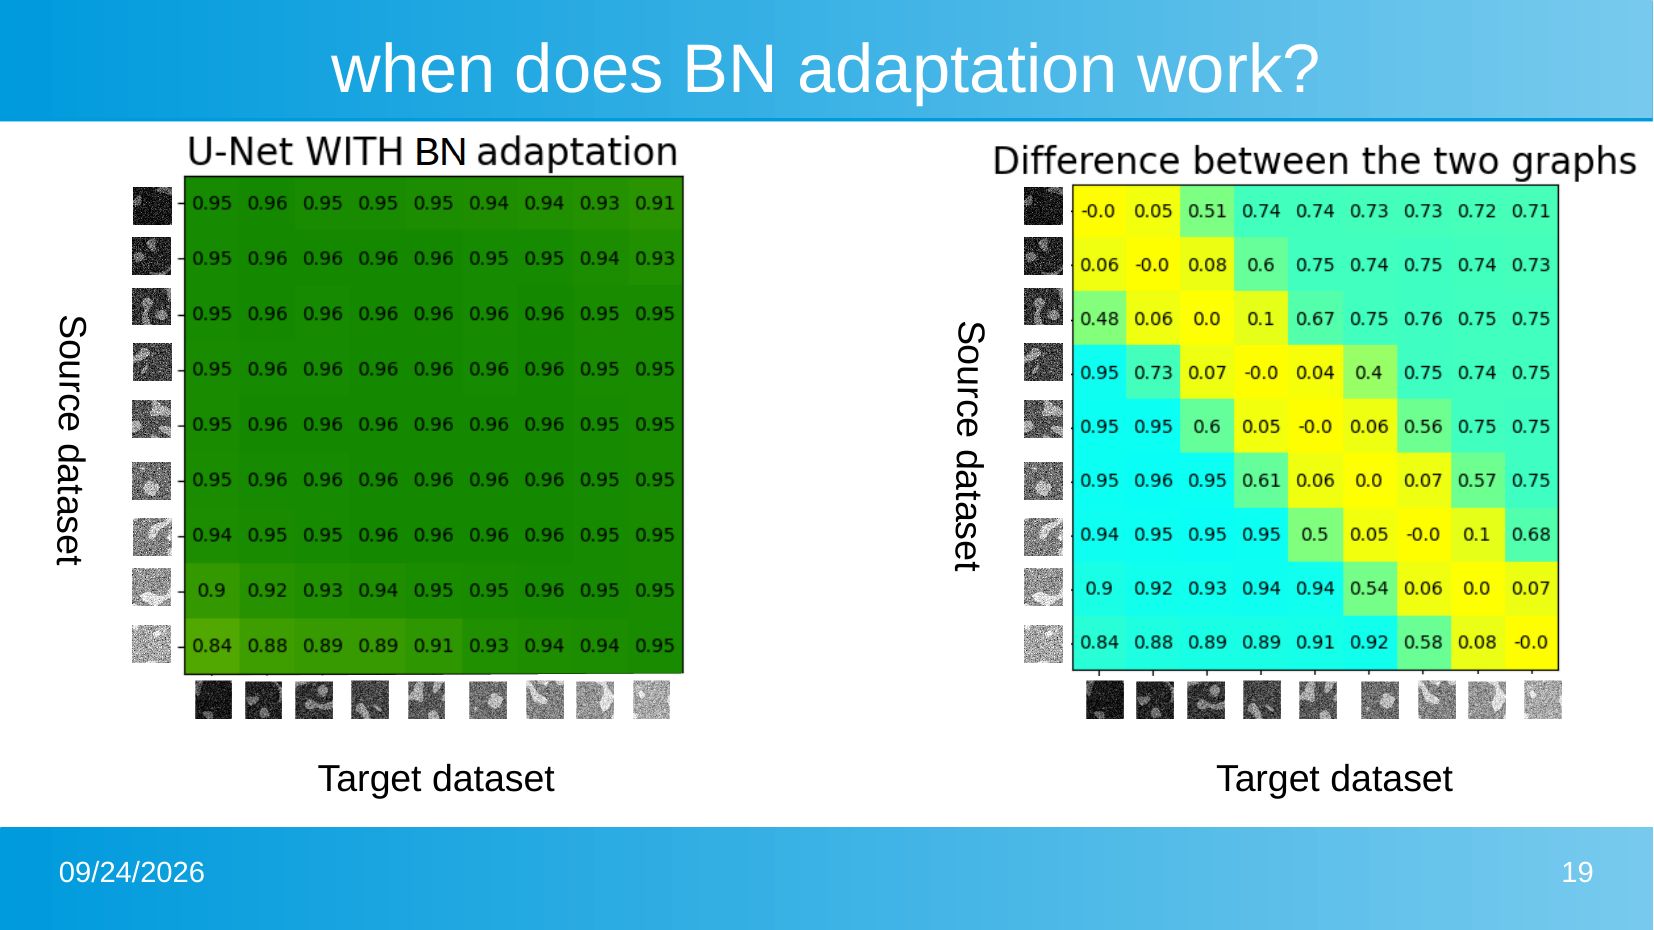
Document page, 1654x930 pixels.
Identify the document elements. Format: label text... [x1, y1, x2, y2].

picture [1524, 681, 1562, 719]
picture [1024, 343, 1063, 381]
picture [1136, 681, 1174, 719]
picture [1086, 680, 1124, 719]
picture [1361, 681, 1399, 719]
picture [1299, 681, 1337, 719]
picture [1024, 518, 1063, 556]
text_box Target dataset [1201, 749, 1469, 807]
picture [245, 681, 282, 719]
text_box Target dataset [302, 749, 570, 807]
text_box Source dataset [939, 305, 1001, 588]
picture [1024, 568, 1063, 606]
picture [1024, 288, 1063, 325]
text_box [934, 183, 1610, 822]
picture [633, 681, 670, 719]
picture [1024, 237, 1063, 275]
text_box Source dataset [41, 299, 103, 582]
picture [1243, 680, 1281, 719]
picture [1418, 680, 1456, 719]
picture [295, 681, 333, 719]
picture [925, 132, 1650, 818]
text_box [44, 172, 712, 822]
picture [1024, 400, 1063, 438]
picture [1468, 681, 1506, 719]
picture [576, 681, 614, 719]
picture [1024, 625, 1063, 663]
picture [469, 681, 507, 719]
picture [408, 681, 445, 719]
picture [1187, 681, 1225, 719]
picture [351, 680, 389, 719]
title when does BN adaptation work? [58, 29, 1594, 108]
picture [526, 680, 564, 719]
picture [1024, 462, 1063, 500]
picture [33, 122, 696, 825]
picture [195, 680, 232, 719]
picture [1024, 187, 1063, 225]
